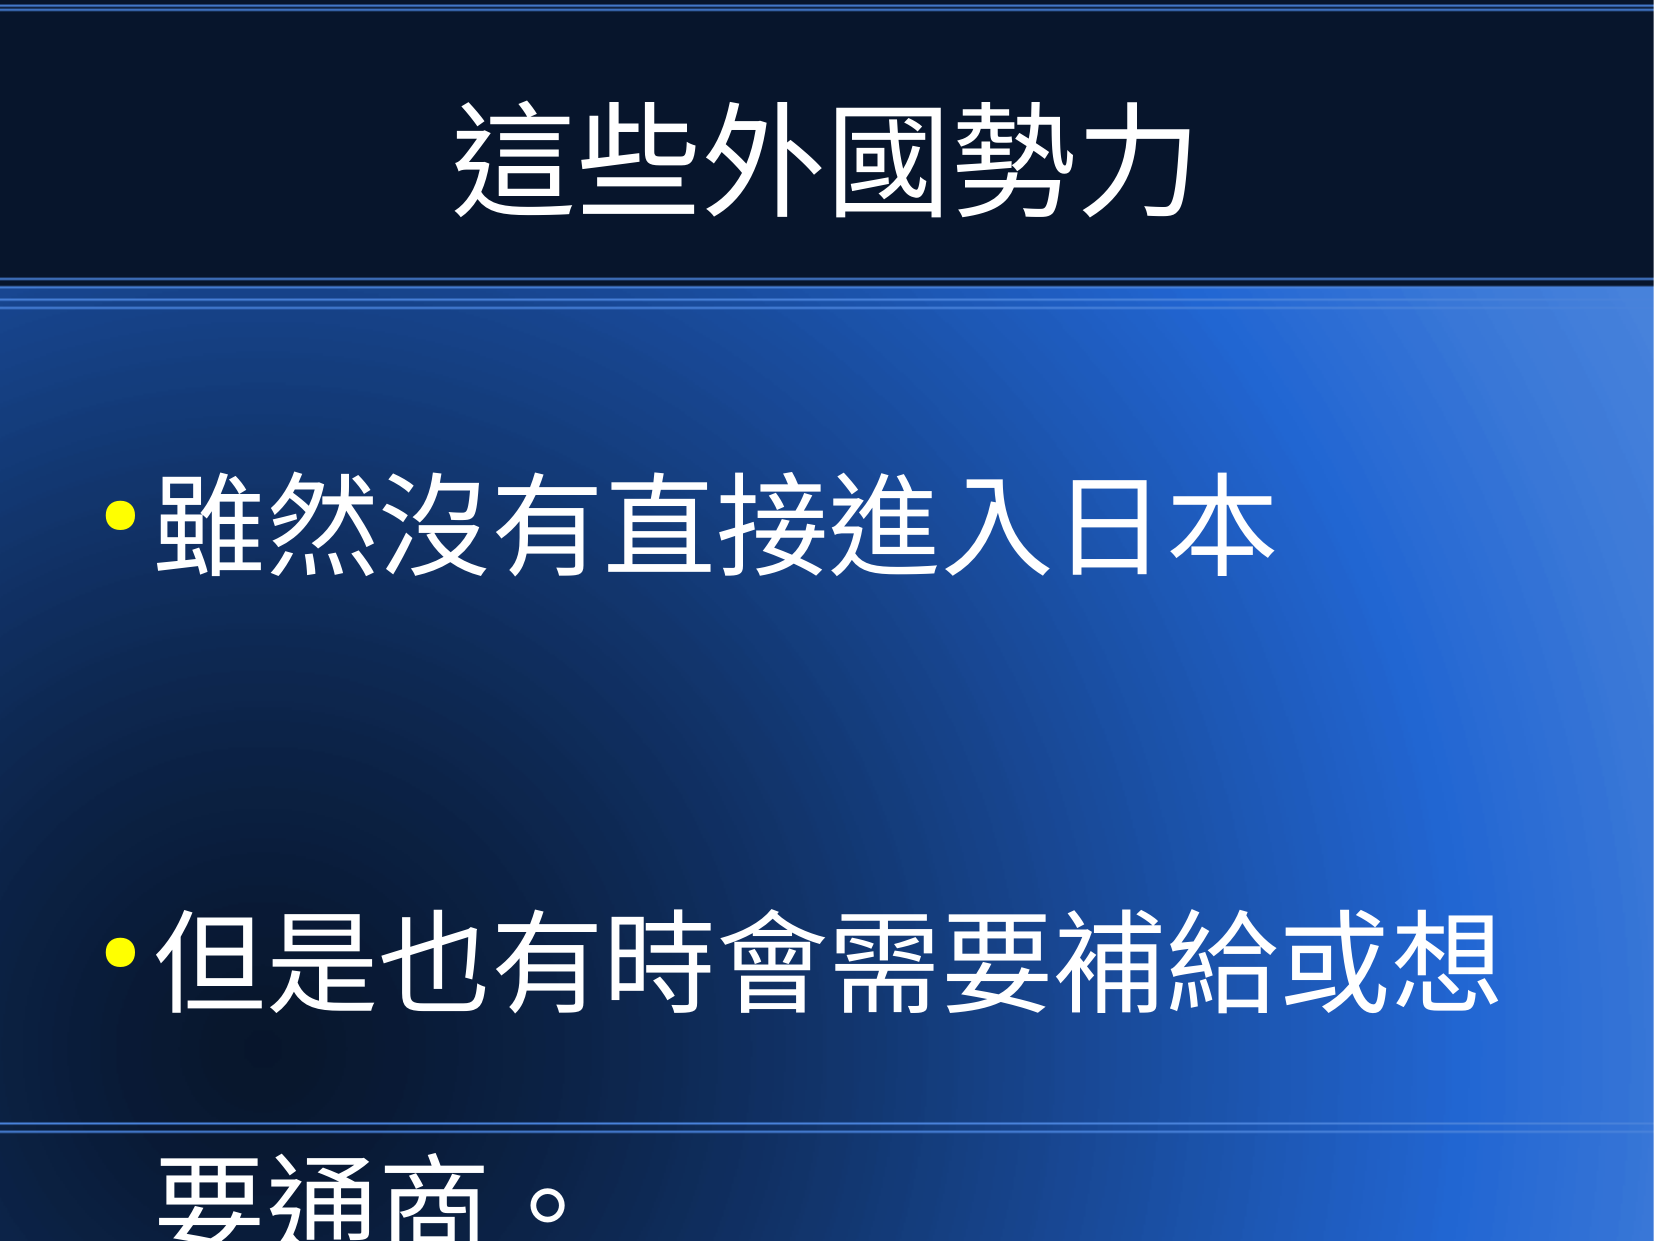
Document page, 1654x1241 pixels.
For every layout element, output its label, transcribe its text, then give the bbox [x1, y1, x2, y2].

picture [0, 0, 1654, 1241]
title 這些外國勢力 [82, 49, 1571, 257]
list 雖然沒有直接進入日本 但是也有時會需要補給或想要通商。 [82, 355, 1571, 1241]
